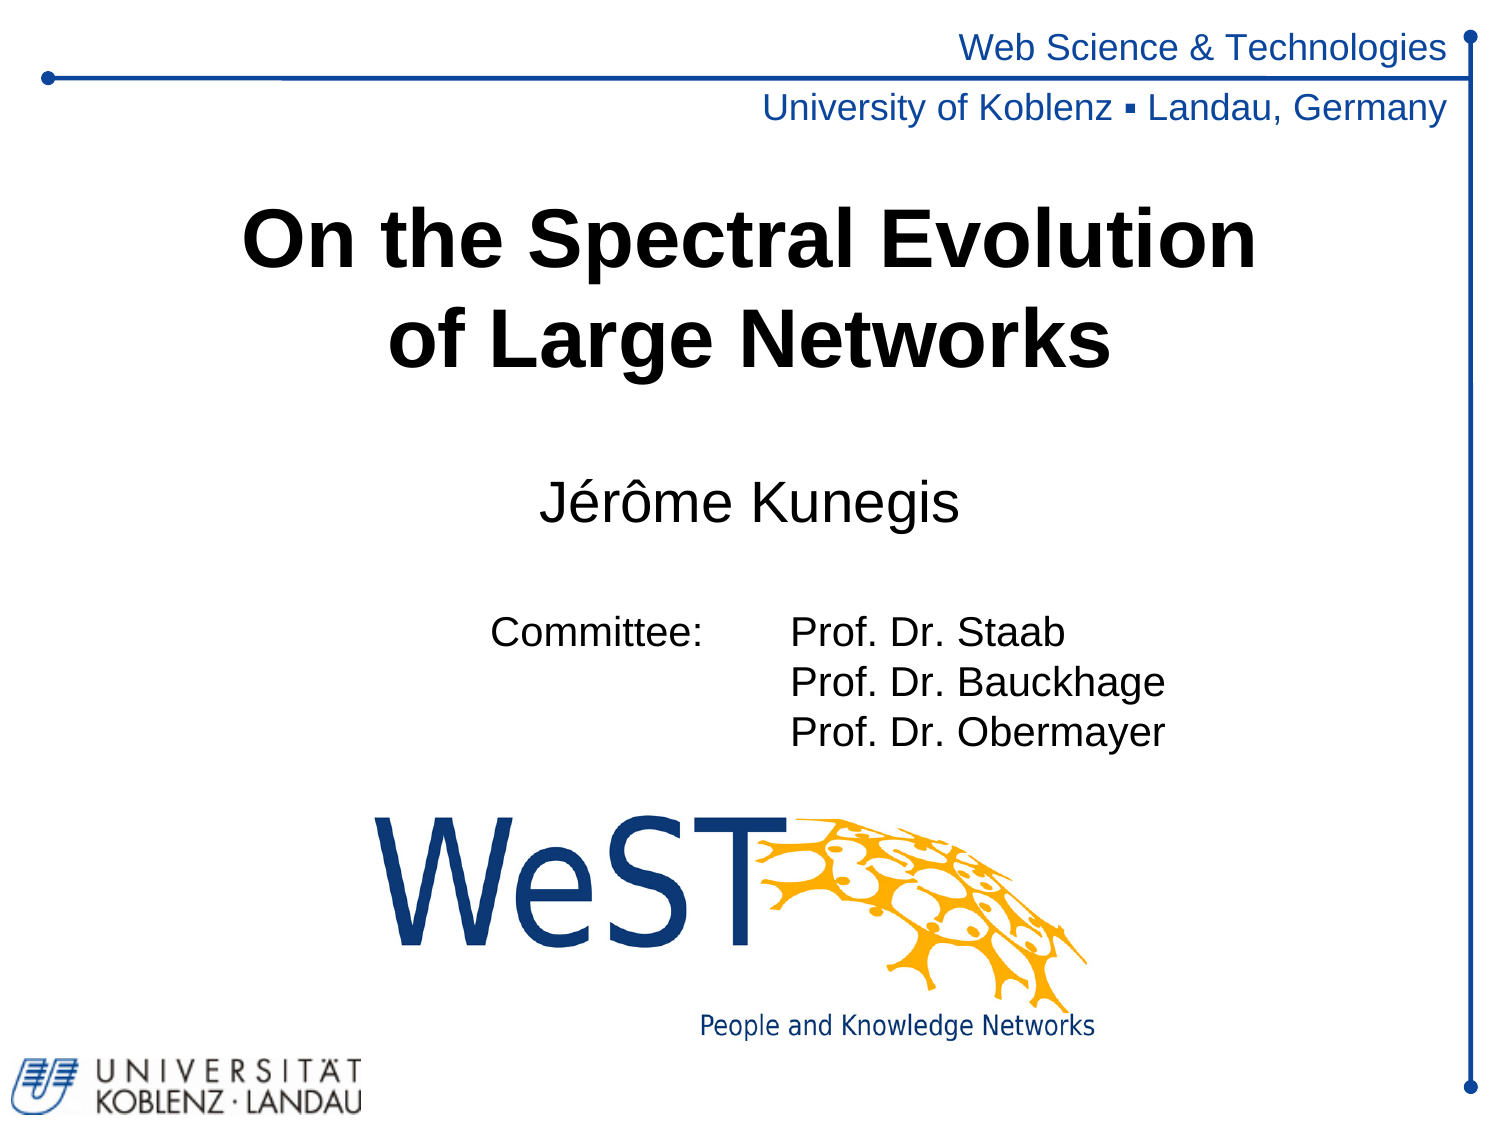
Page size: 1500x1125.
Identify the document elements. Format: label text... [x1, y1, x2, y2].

text_box On the Spectral Evolution of Large Networks Jérôme Kunegis Committee: Prof. Dr. Staab Prof. Dr. Bauckhage Prof. Dr. Obermayer [100, 177, 1400, 821]
picture [11, 821, 1128, 1115]
